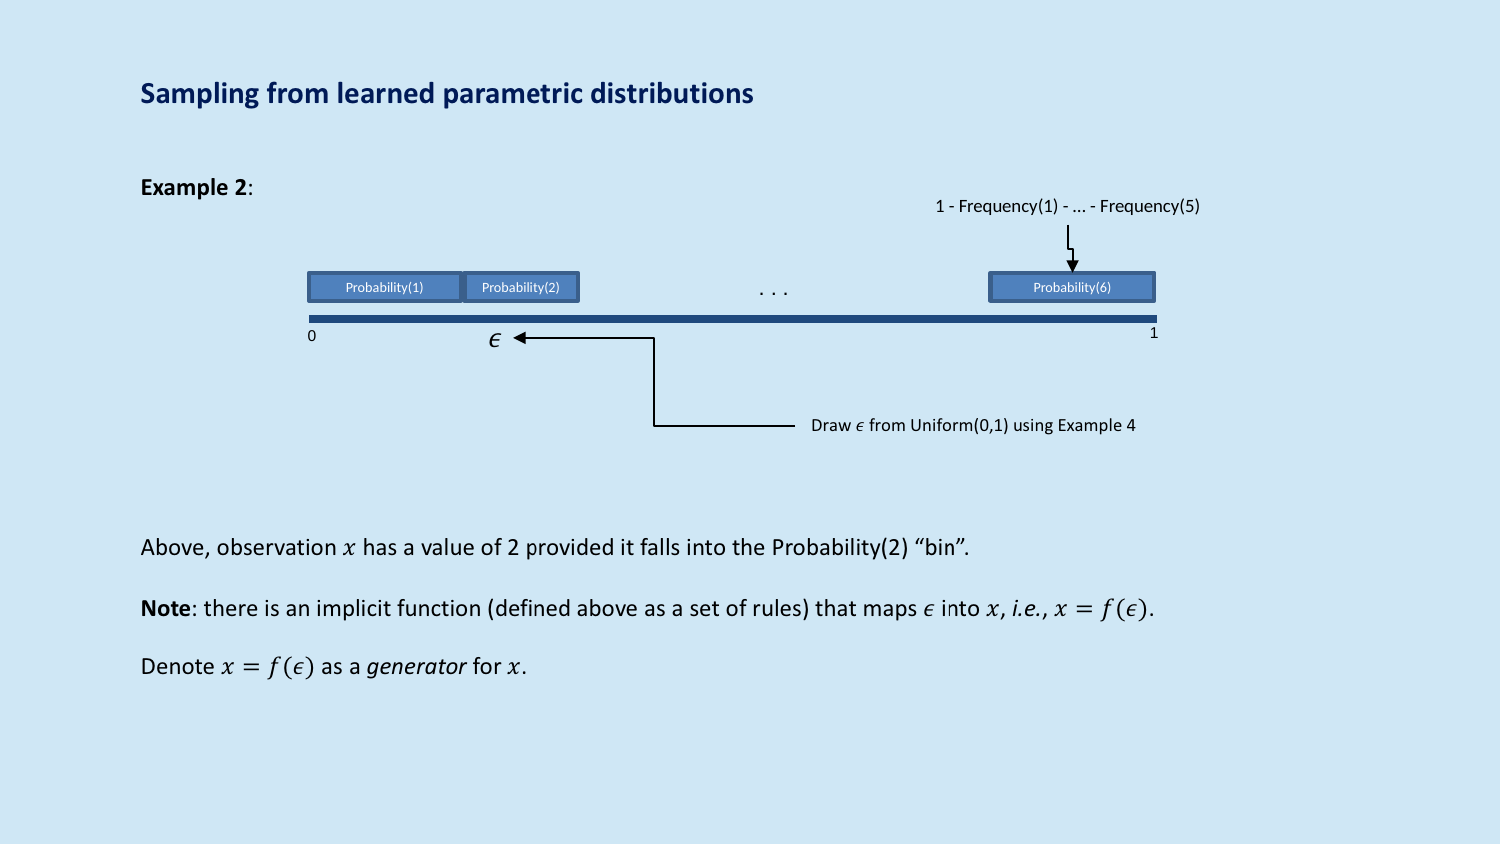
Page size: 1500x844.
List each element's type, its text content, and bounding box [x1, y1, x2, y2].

text_box 0 [287, 318, 337, 353]
text_box 1 - Frequency(1) - … - Frequency(5) [920, 186, 1216, 225]
text_box 1 [1129, 315, 1179, 349]
text_box . . . [733, 266, 815, 308]
text_box Probability(2) [464, 272, 578, 301]
text_box [120, 63, 1364, 693]
text_box Probability(6) [990, 272, 1155, 301]
text_box Probability(1) [309, 272, 461, 301]
